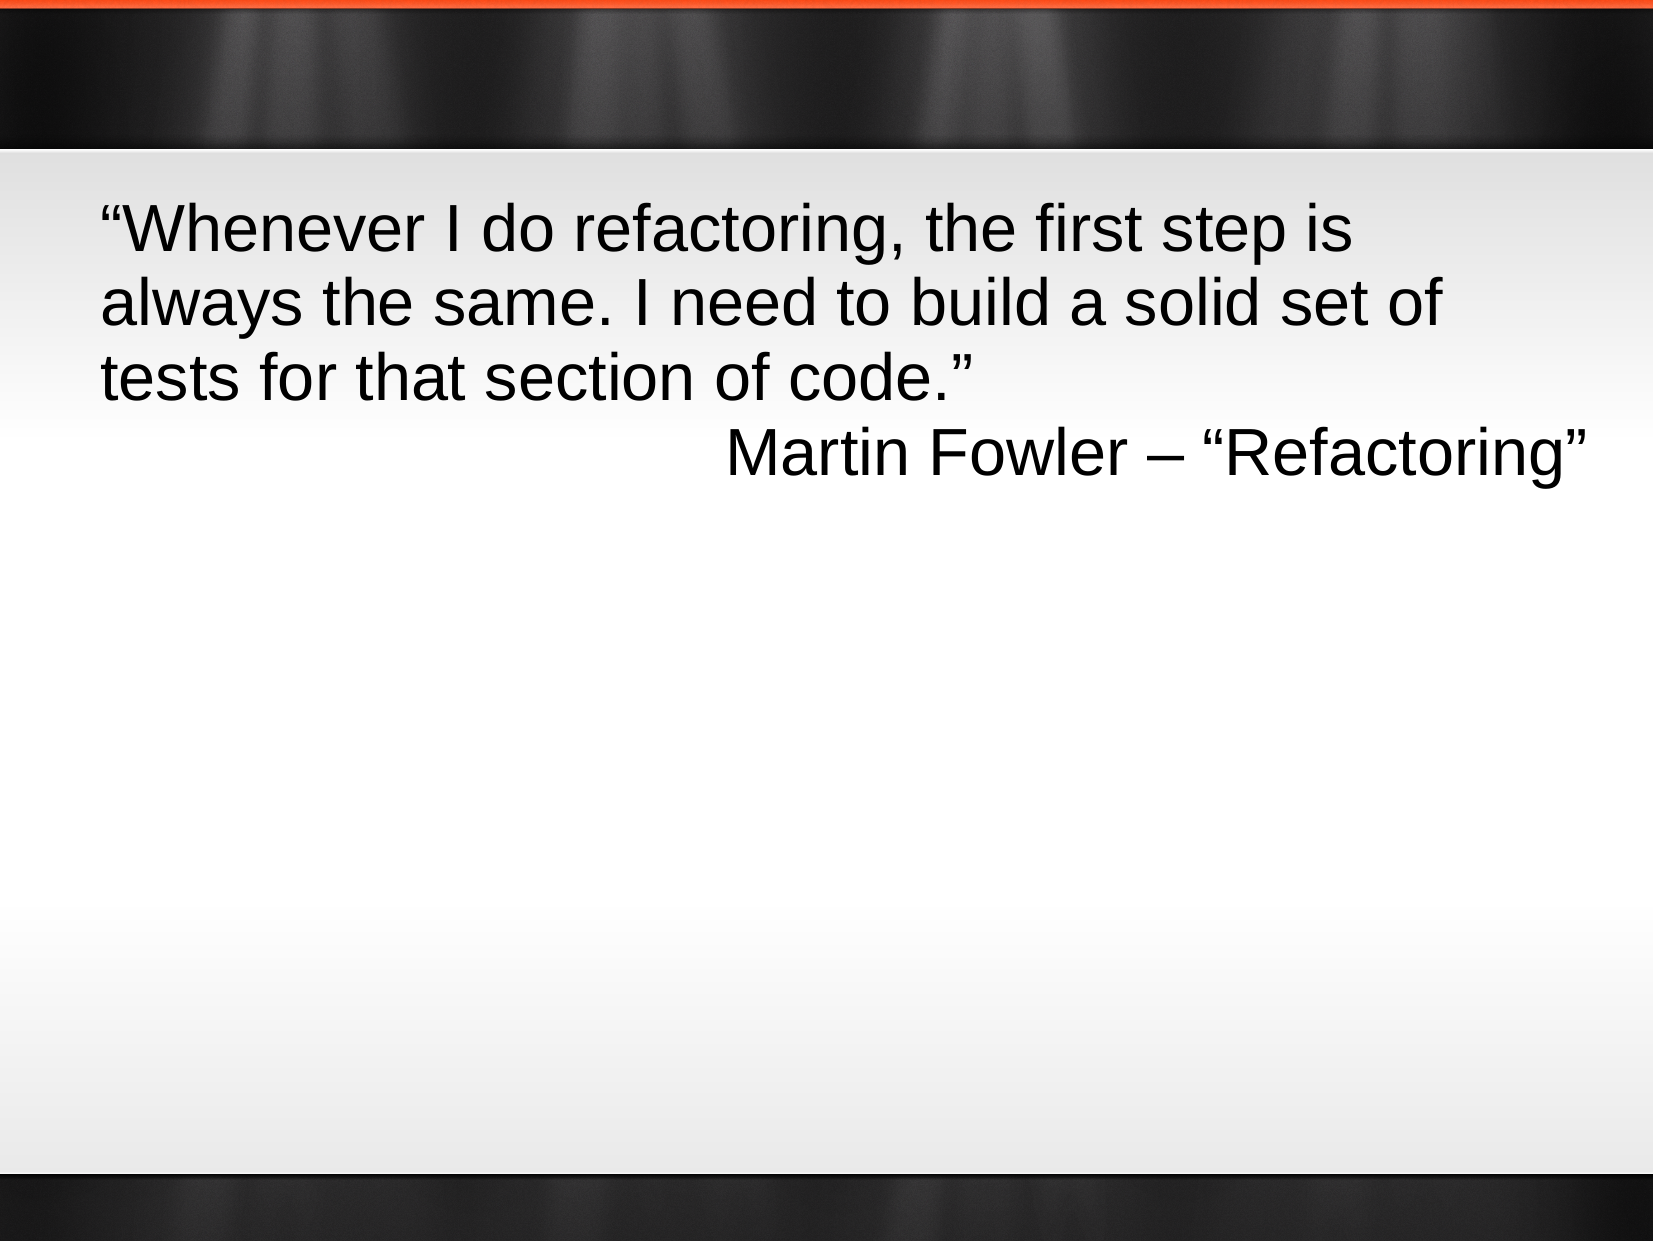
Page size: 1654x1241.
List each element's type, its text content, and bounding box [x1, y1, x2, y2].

subtitle “Whenever I do refactoring, the first step is always the same. I need to build a solid set of tests for that section of code.” Martin Fowler – “Refactoring” [100, 6, 1588, 1125]
picture [0, 0, 1653, 1241]
